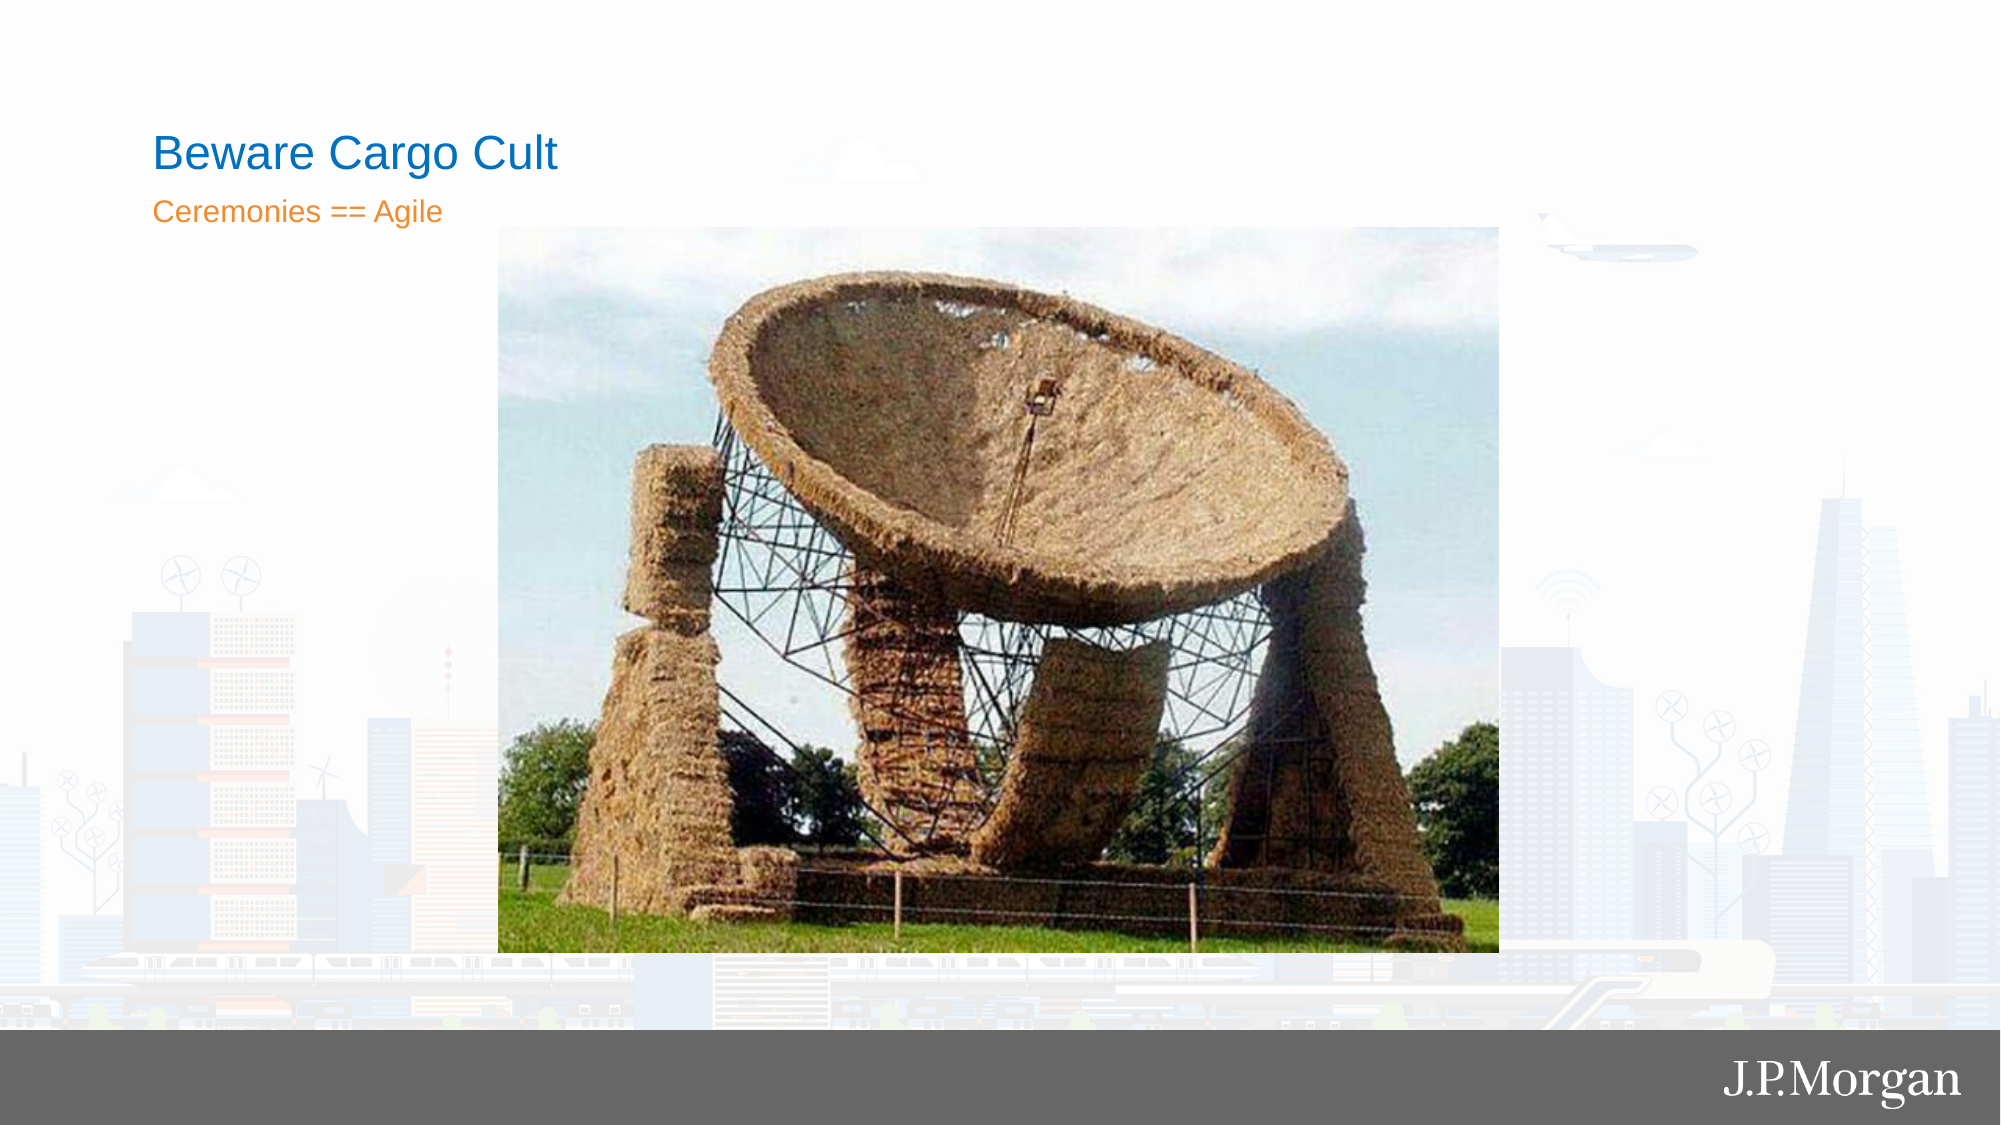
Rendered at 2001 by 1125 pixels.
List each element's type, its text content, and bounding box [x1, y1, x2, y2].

title Beware Cargo Cult [137, 76, 1863, 187]
subtitle Ceremonies == Agile [137, 187, 1863, 288]
picture [0, 0, 2001, 1125]
